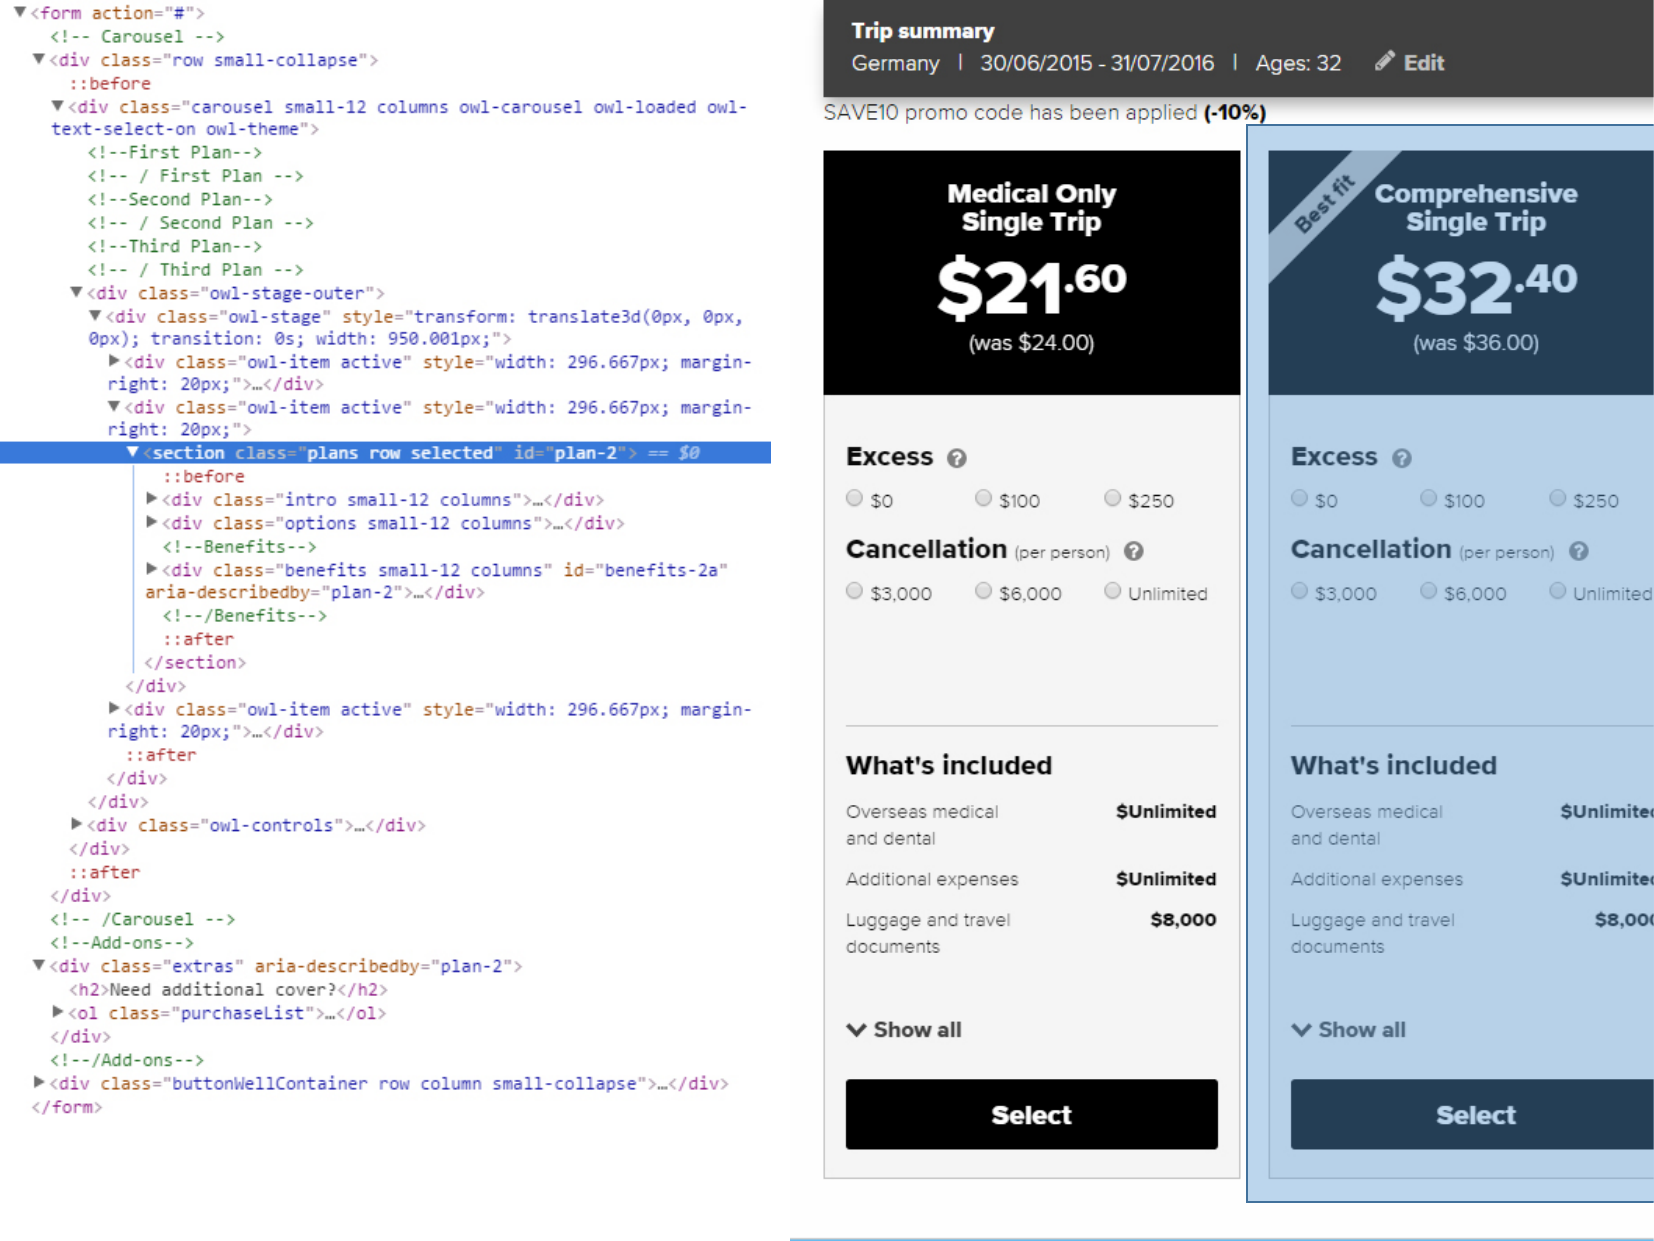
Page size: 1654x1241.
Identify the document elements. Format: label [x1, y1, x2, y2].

text_box [1247, 125, 1654, 1202]
picture [790, 0, 1654, 1241]
picture [0, 0, 771, 1118]
